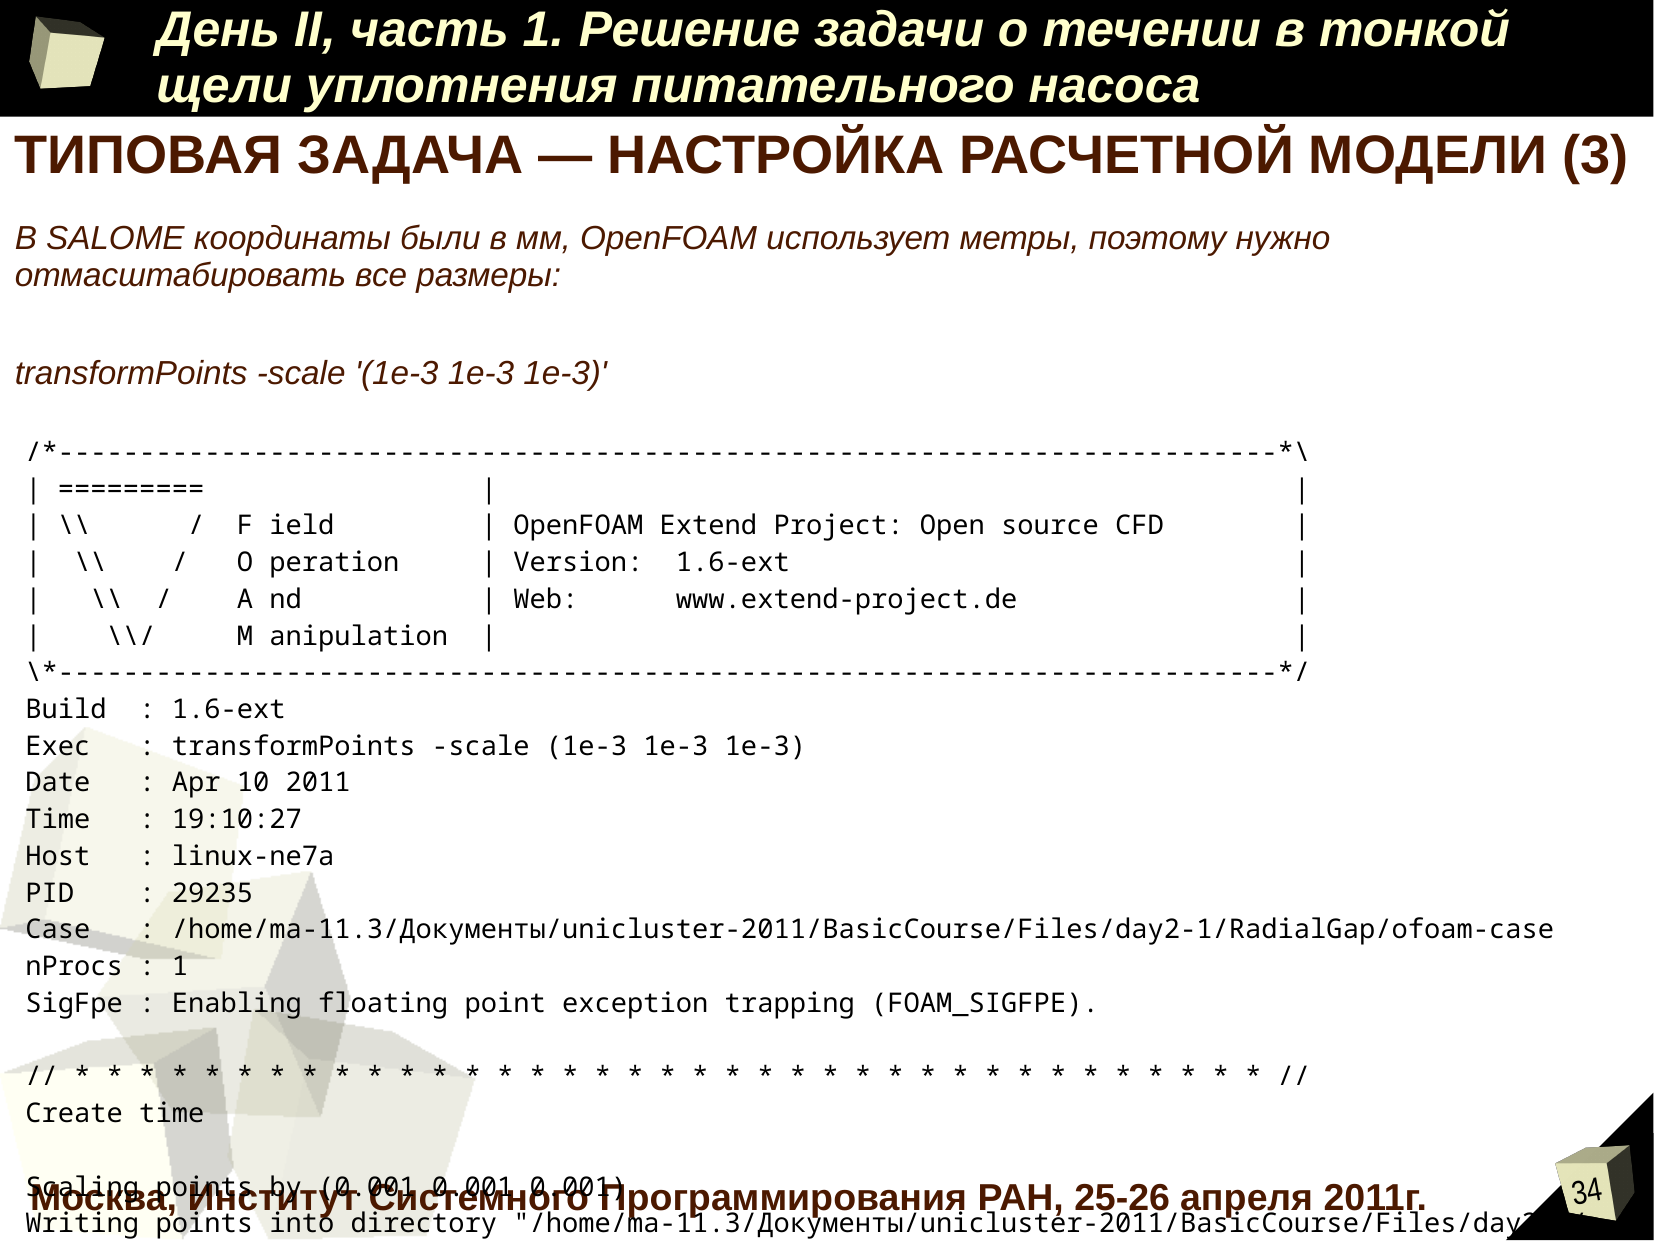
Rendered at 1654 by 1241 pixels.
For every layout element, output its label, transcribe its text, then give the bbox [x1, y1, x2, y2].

text_box В SALOME координаты были в мм, OpenFOAM использует метры, поэтому нужно отмасштабировать все размеры: transformPoints -scale '(1e-3 1e-3 1e-3)' [0, 212, 1654, 399]
picture [464, 1193, 472, 1198]
text_box ТИПОВАЯ ЗАДАЧА — НАСТРОЙКА РАСЧЕТНОЙ МОДЕЛИ (3) [0, 117, 1654, 207]
picture [471, 1182, 476, 1193]
picture [473, 1219, 477, 1230]
picture [0, 726, 477, 1241]
picture [468, 1179, 475, 1190]
text_box /*---------------------------------------------------------------------------*\ | ========= | | | \\ / F ield | OpenFOAM Extend Project: Open source CFD | | \\ / O peration | Version: 1.6-ext | | \\ / A nd | Web: www.extend-project.de | | \\/ M anipulation | | \*---------------------------------------------------------------------------*/ Build : 1.6-ext Exec : transformPoints -scale (1e-3 1e-3 1e-3) Date : Apr 10 2011 Time : 19:10:27 Host : linux-ne7a PID : 29235 Case : /home/ma-11.3/Документы/unicluster-2011/BasicCourse/Files/day2-1/RadialGap/ofoam-case nProcs : 1 SigFpe : Enabling floating point exception trapping (FOAM_SIGFPE). // * * * * * * * * * * * * * * * * * * * * * * * * * * * * * * * * * * * * * // Create time Scaling points by (0.001 0.001 0.001) Writing points into directory "/home/ma-11.3/Документы/unicluster-2011/BasicCourse/Files/day2-1/RadialGap/ofoam-case/constant/polyMesh" [10, 425, 1654, 1148]
